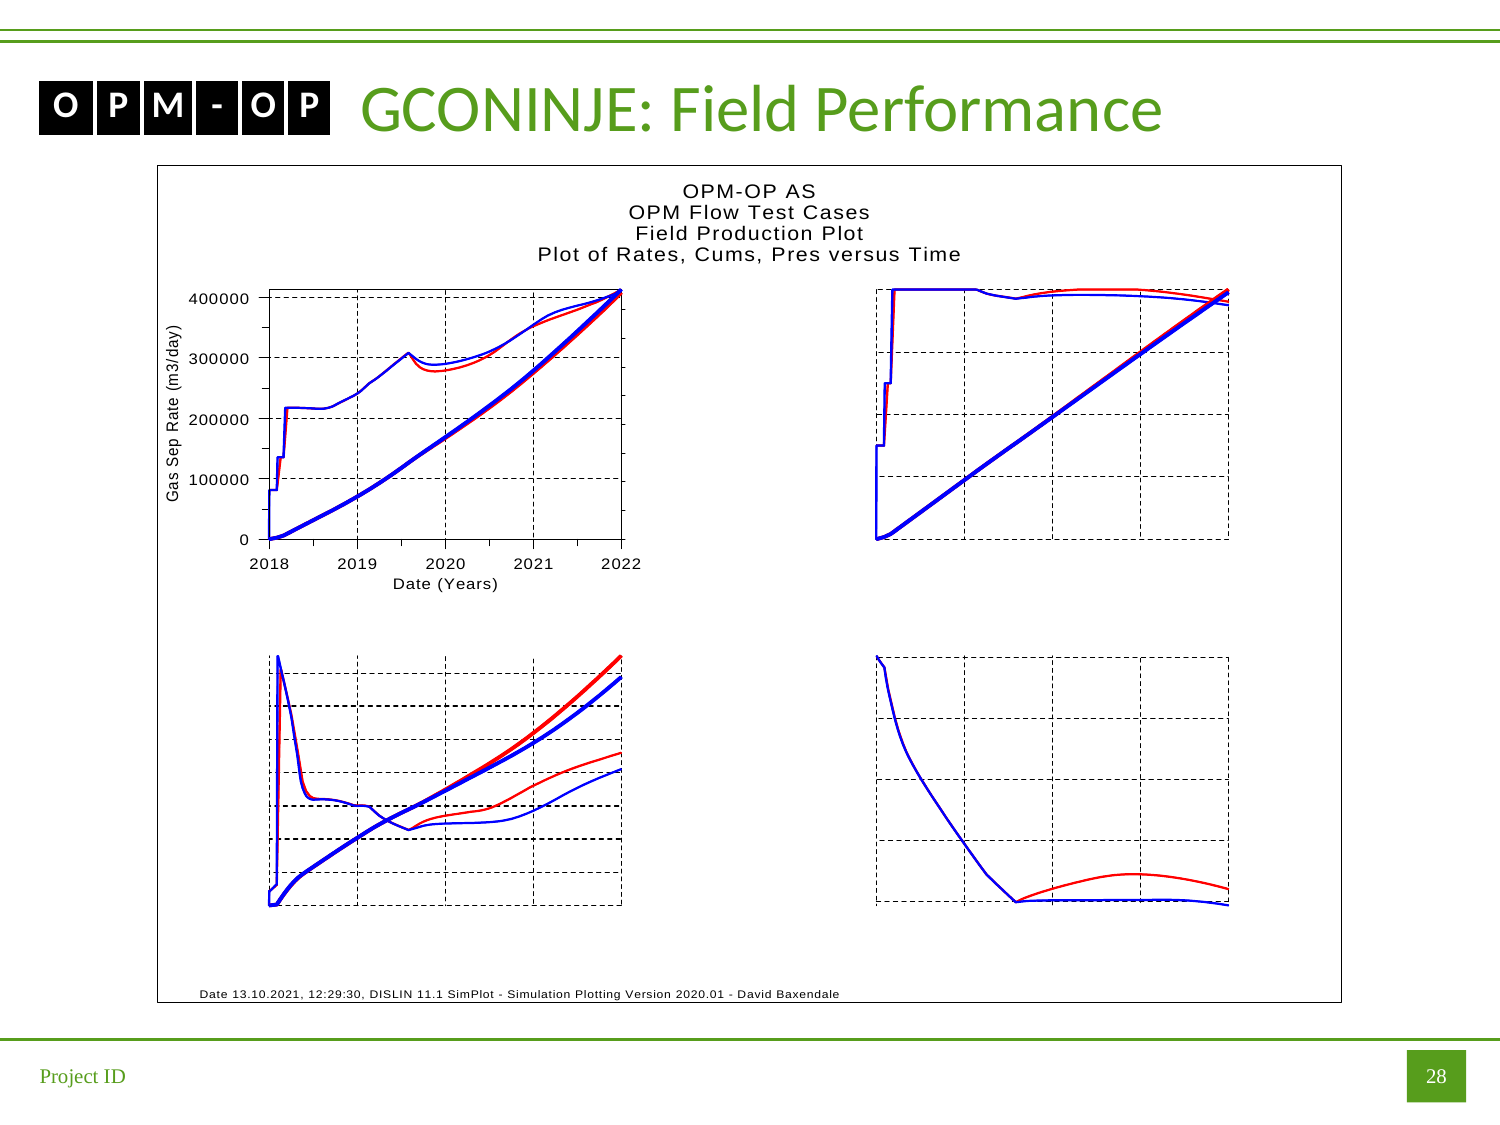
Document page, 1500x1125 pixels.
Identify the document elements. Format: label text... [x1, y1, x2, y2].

title GCONINJE: Field Performance [360, 77, 1425, 153]
picture [157, 165, 1343, 1004]
